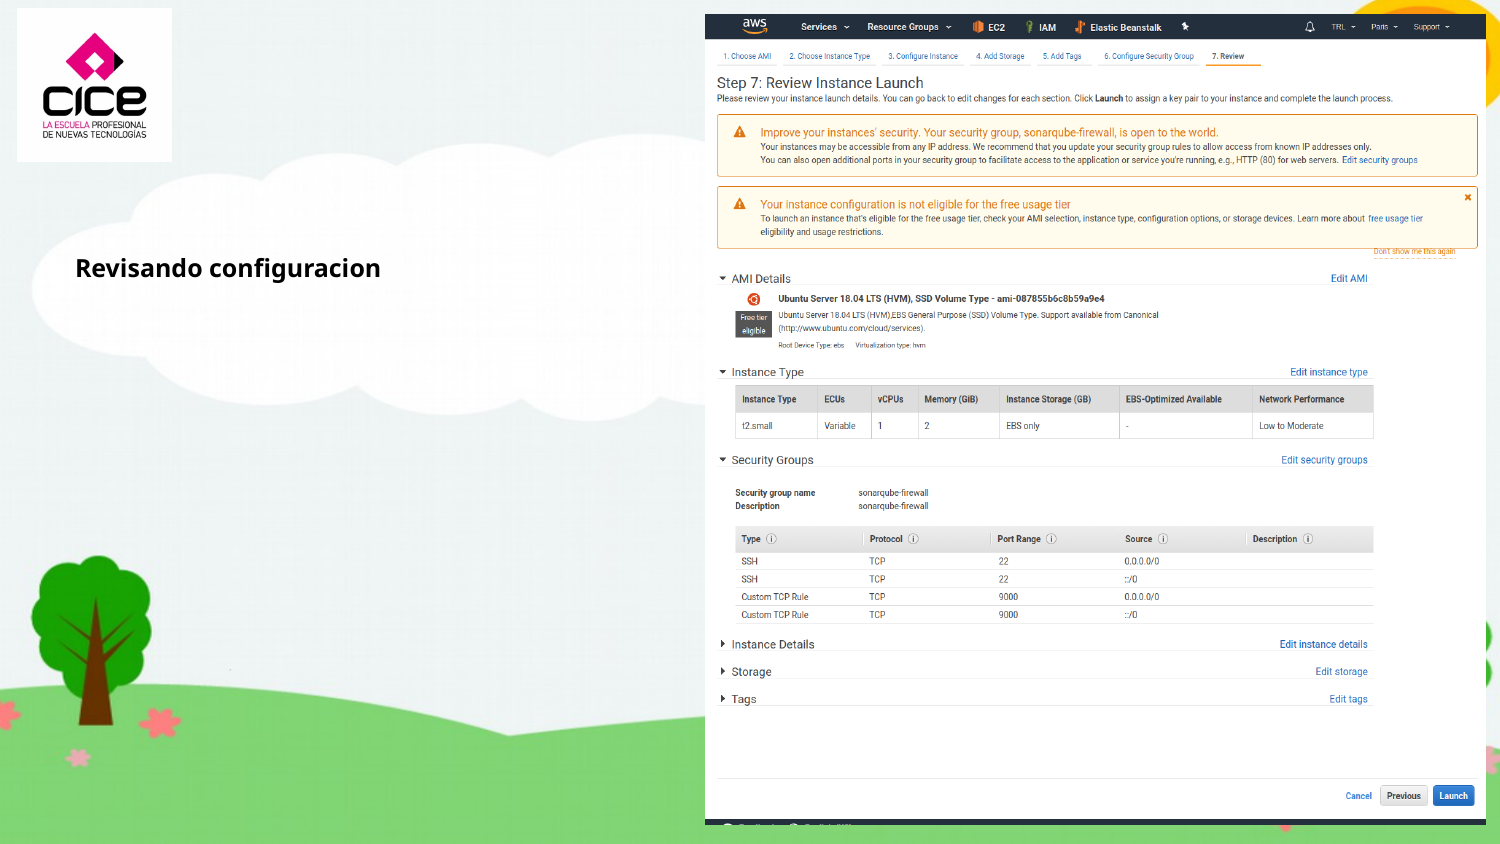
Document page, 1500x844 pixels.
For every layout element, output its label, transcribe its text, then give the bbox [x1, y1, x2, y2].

title Revisando configuracion [75, 240, 406, 296]
picture [0, 0, 1500, 844]
